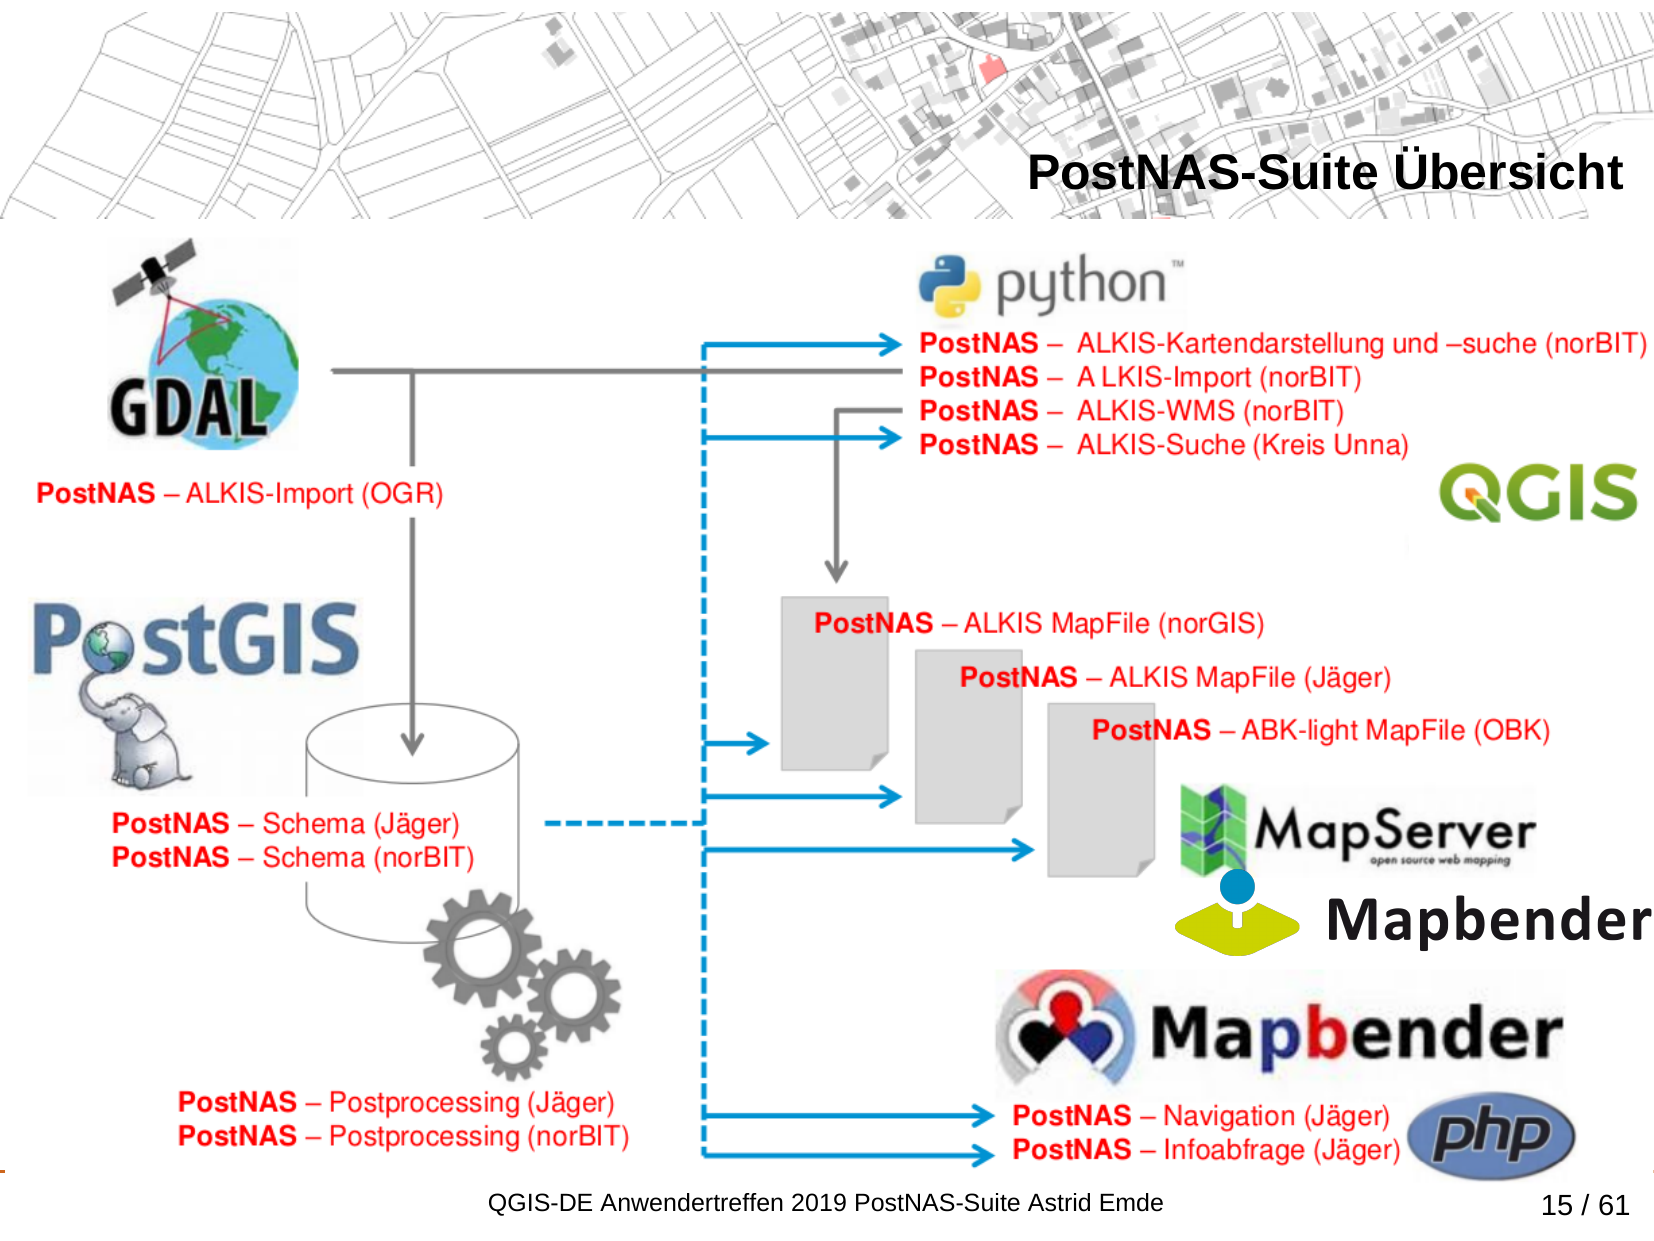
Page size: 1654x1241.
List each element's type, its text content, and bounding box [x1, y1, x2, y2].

picture [5, 227, 1654, 1193]
title PostNAS-Suite Übersicht [265, 118, 1625, 228]
